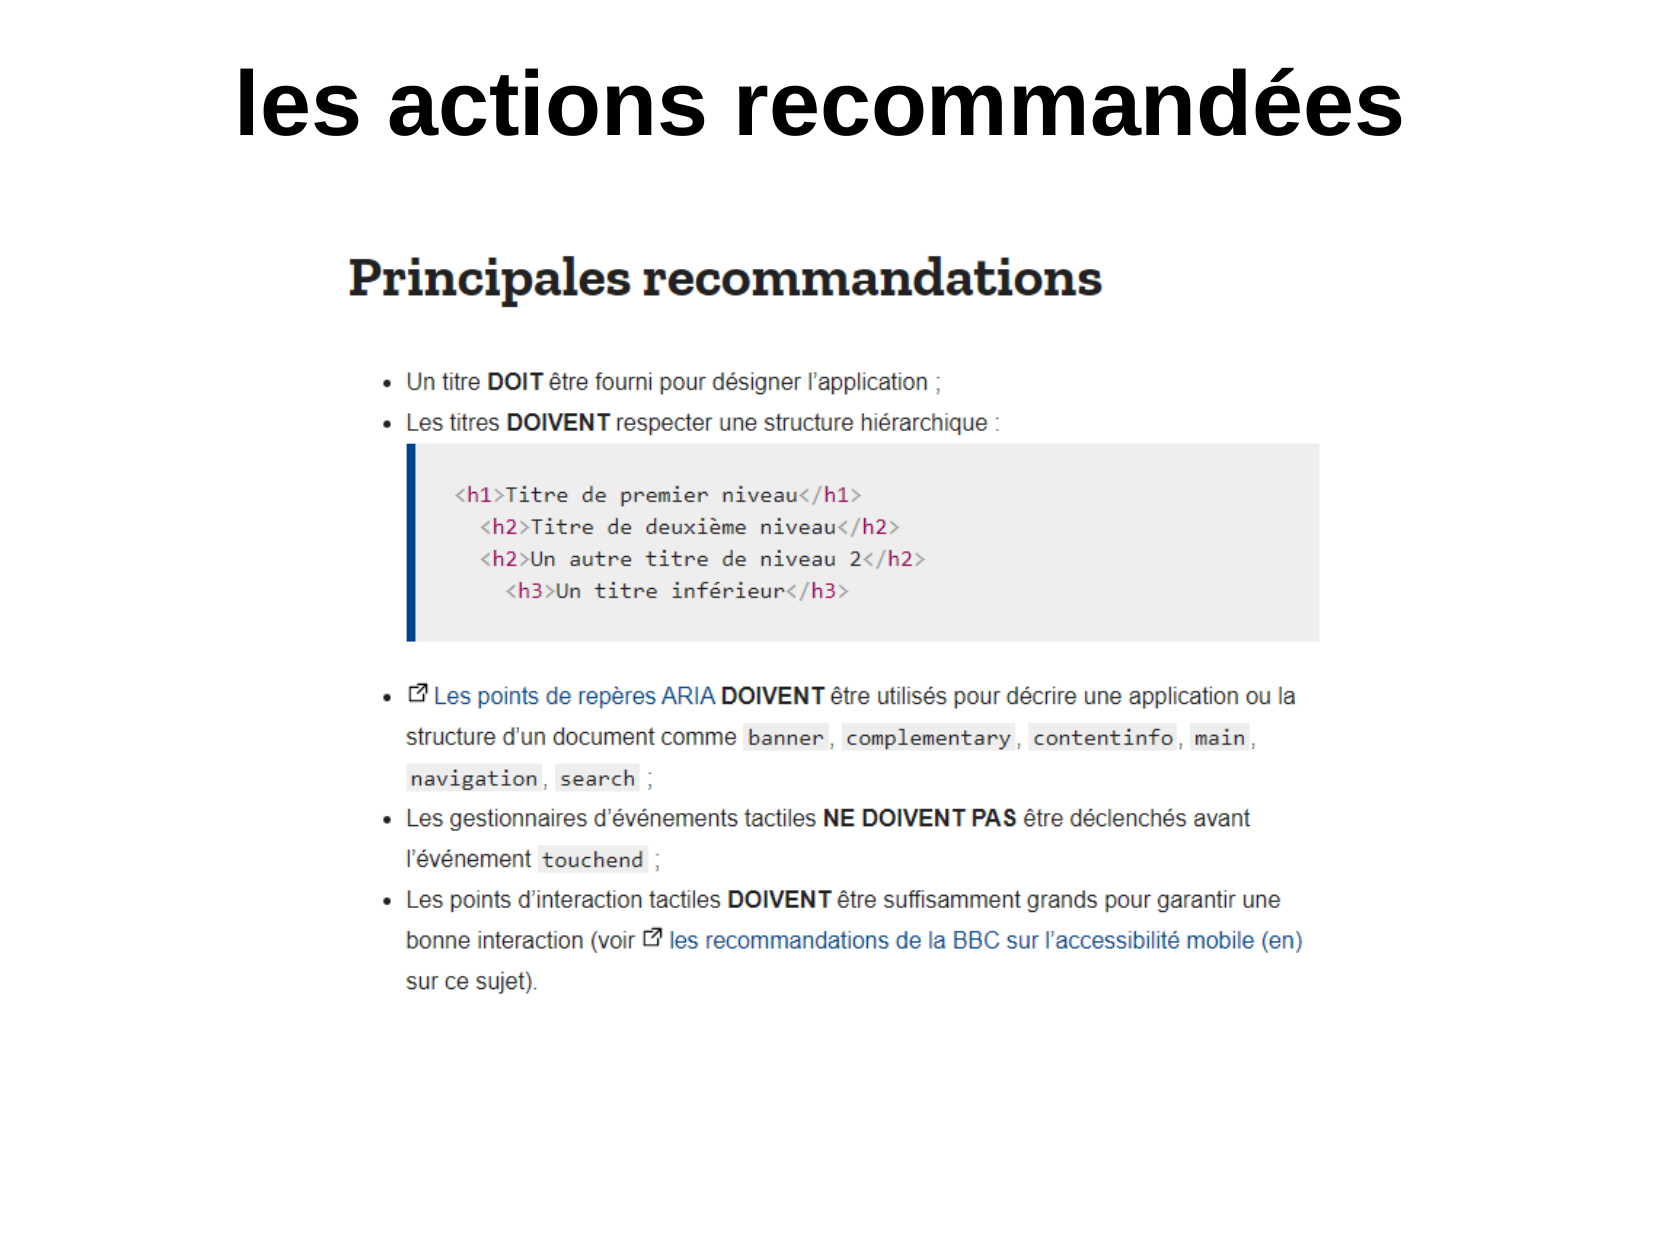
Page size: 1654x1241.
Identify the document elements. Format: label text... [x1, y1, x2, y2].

title les actions recommandées [76, 0, 1565, 208]
picture [305, 236, 1359, 1004]
